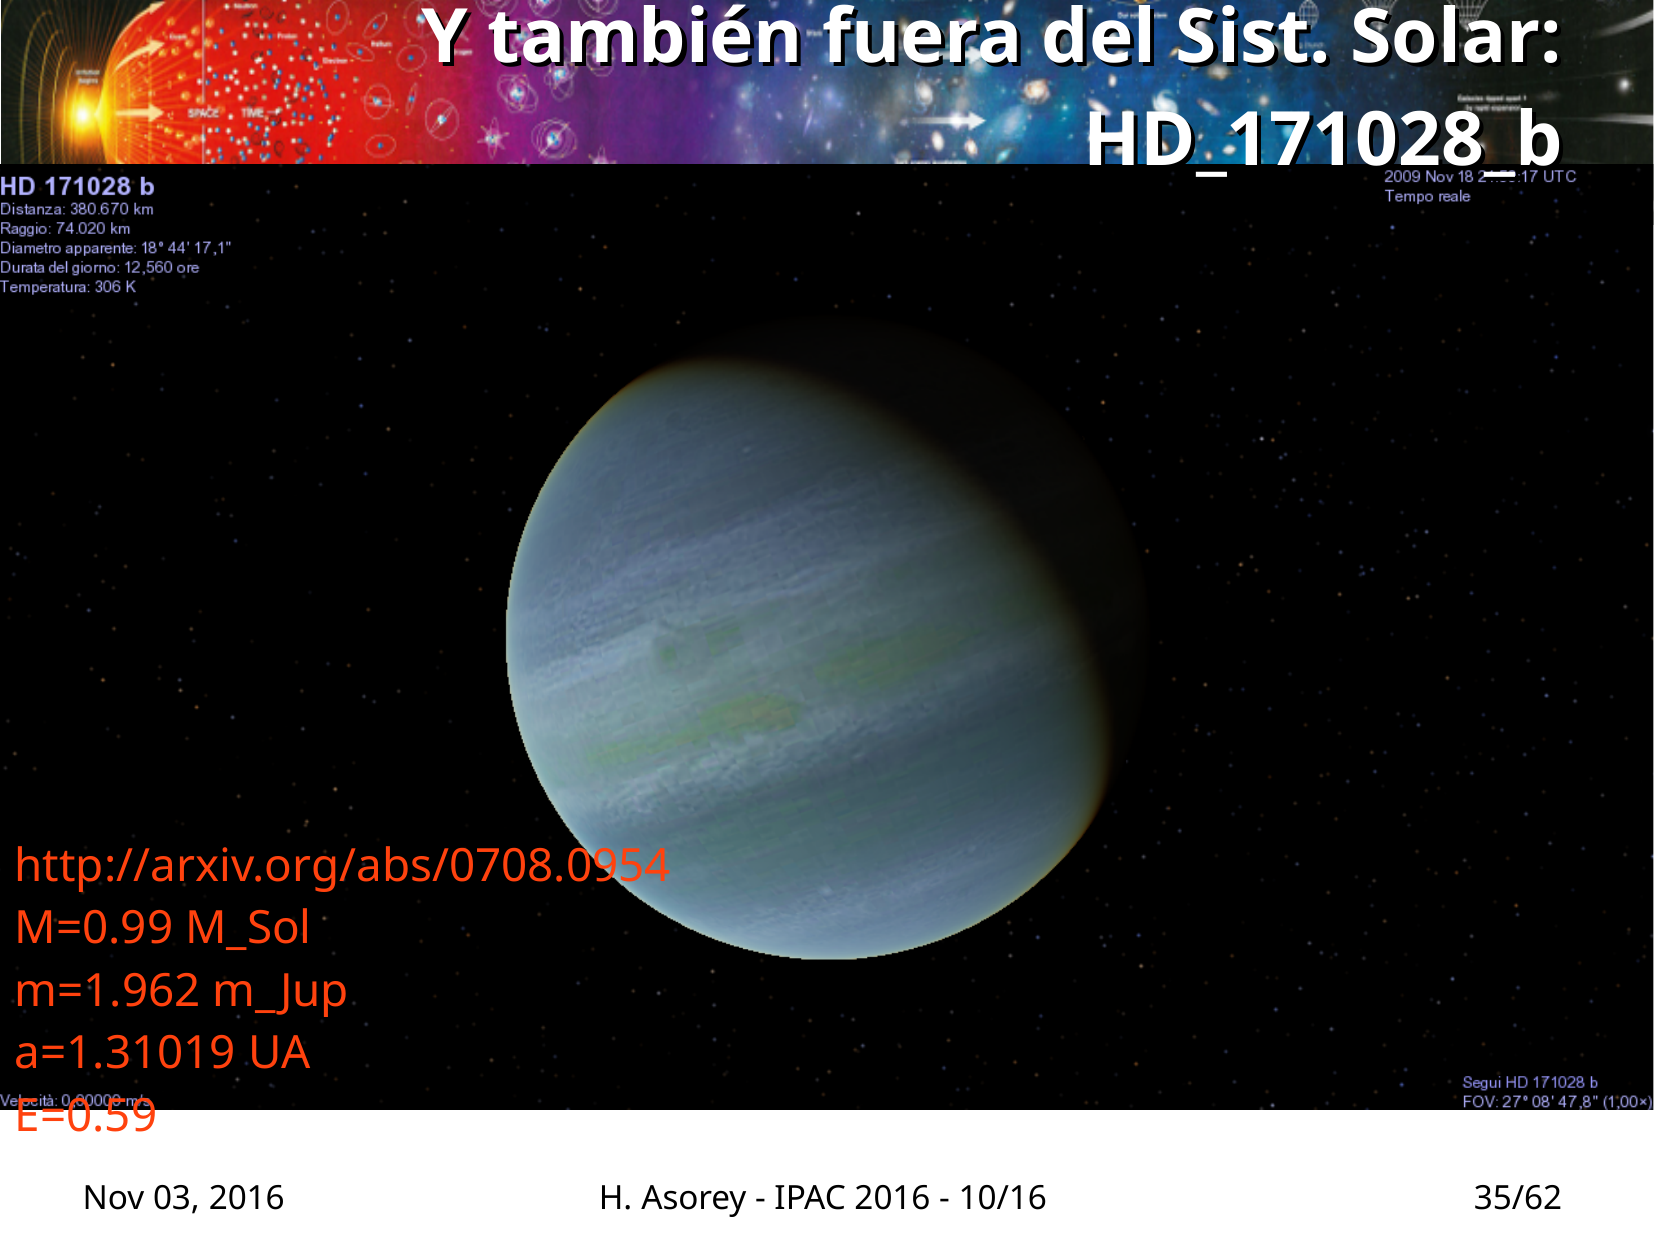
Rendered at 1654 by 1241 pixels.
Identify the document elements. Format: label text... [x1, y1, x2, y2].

picture [0, 1107, 18, 1111]
picture [112, 1107, 133, 1111]
title Y también fuera del Sist. Solar: HD_171028_b [75, 19, 1564, 151]
picture [0, 0, 1654, 1111]
picture [137, 1107, 151, 1111]
picture [89, 1107, 108, 1111]
picture [23, 1107, 69, 1111]
text_box http://arxiv.org/abs/0708.0954 M=0.99 M_Sol m=1.962 m_Jup a=1.31019 UA E=0.59 [0, 825, 727, 1107]
picture [72, 1107, 86, 1111]
